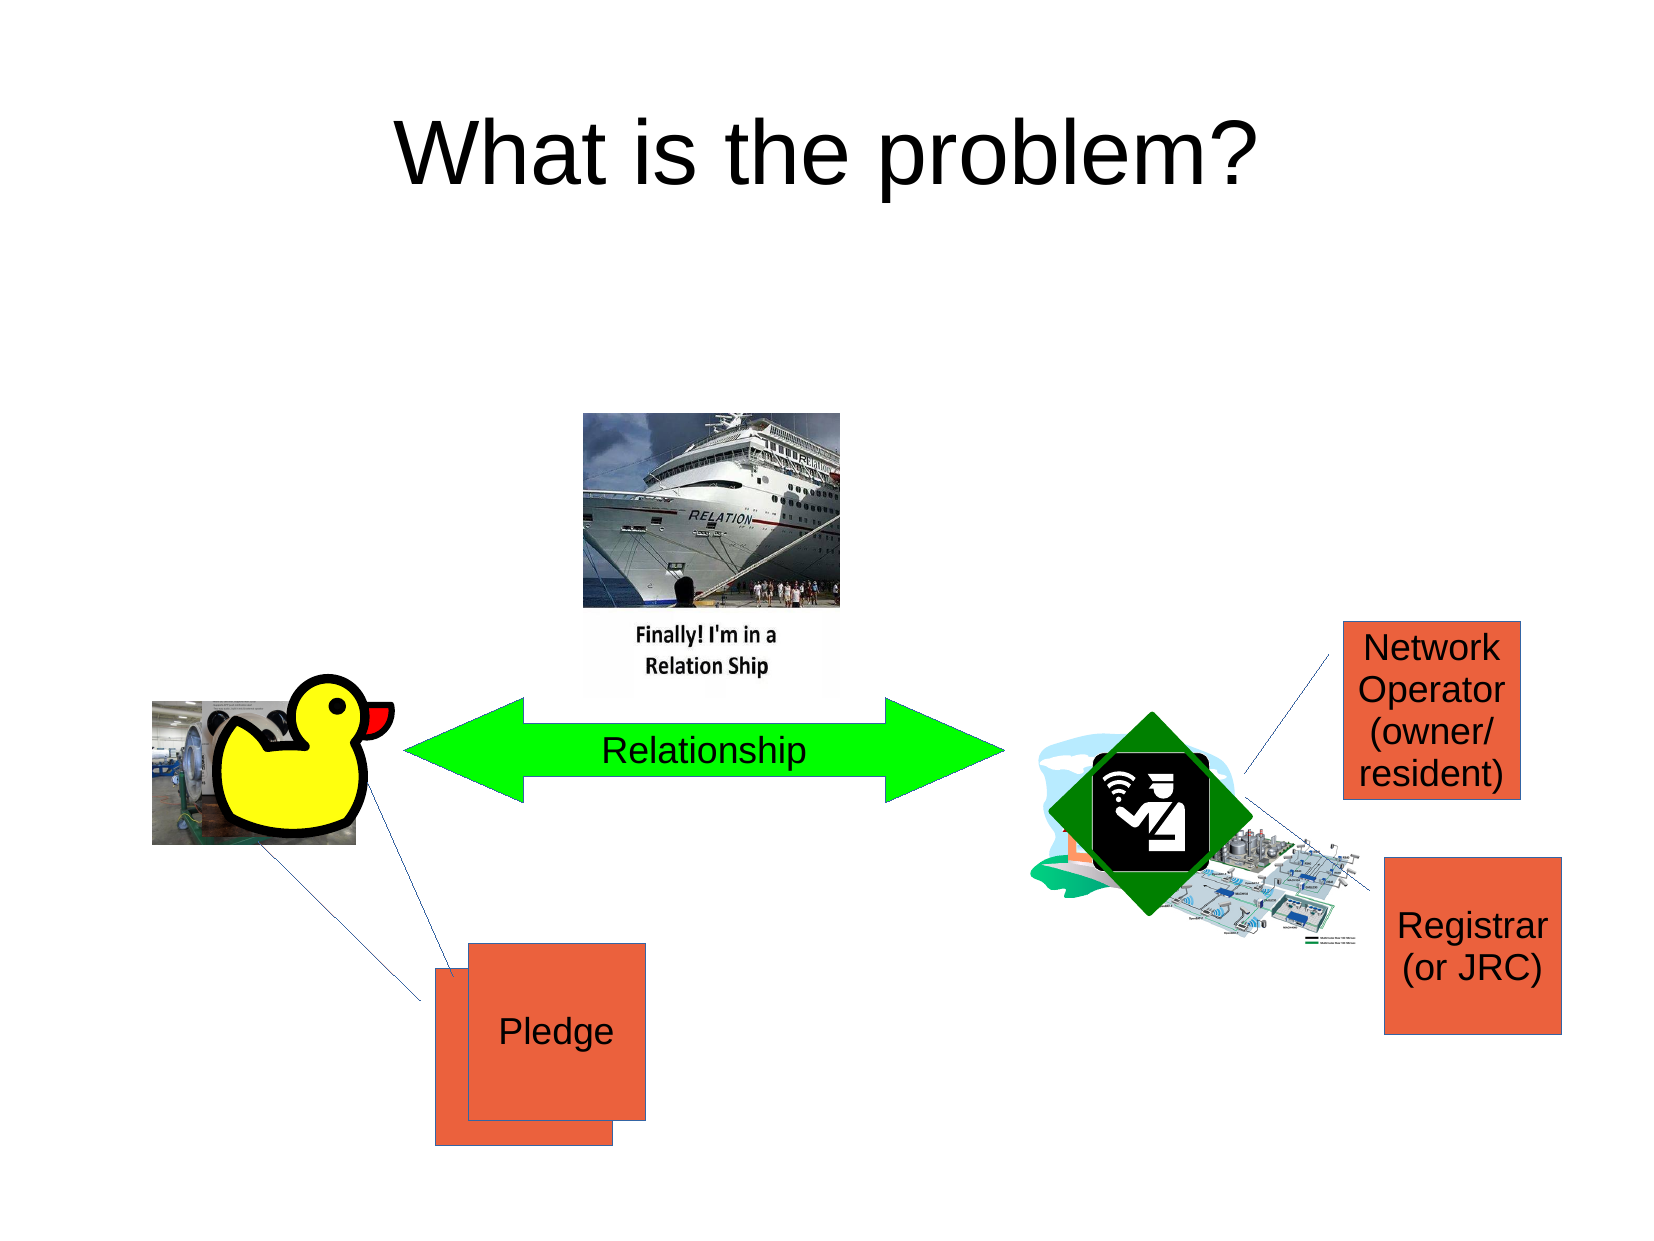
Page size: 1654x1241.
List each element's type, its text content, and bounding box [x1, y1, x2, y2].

picture [583, 413, 840, 698]
title What is the problem? [82, 49, 1571, 257]
text_box Registrar (or JRC) [1384, 858, 1561, 1035]
picture [1279, 821, 1364, 885]
picture [1030, 711, 1364, 947]
text_box Network Operator (owner/ resident) [1343, 622, 1520, 799]
picture [152, 660, 404, 862]
text_box Relationship [403, 697, 1005, 803]
text_box New Device [435, 968, 612, 1145]
text_box Pledge [468, 943, 645, 1121]
